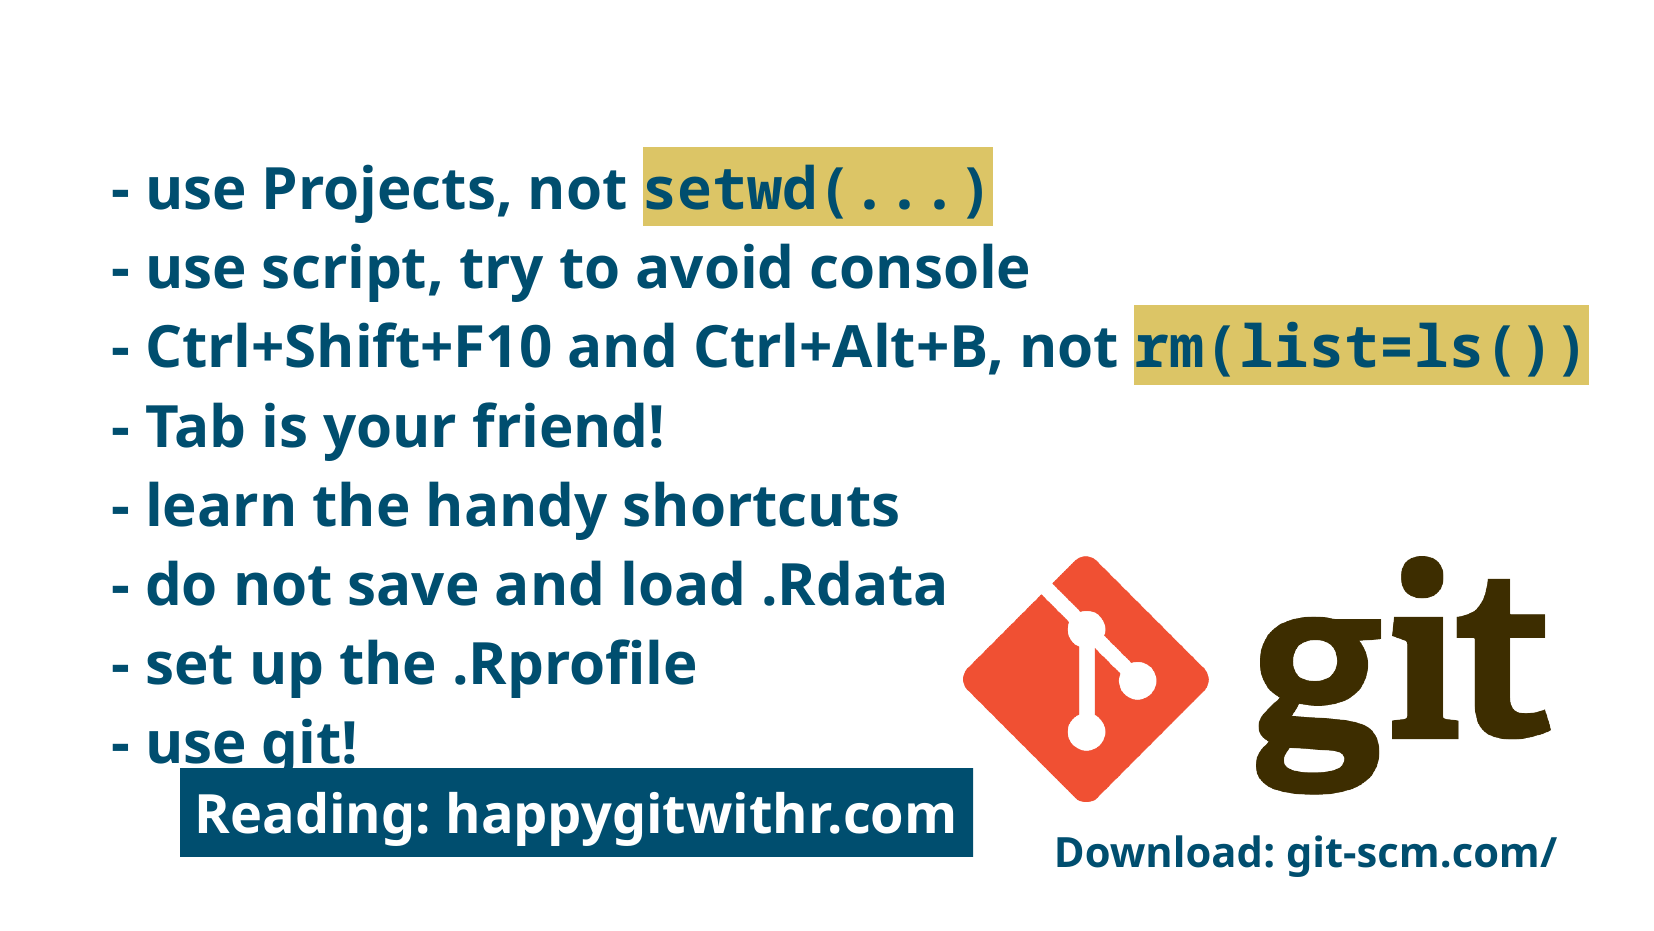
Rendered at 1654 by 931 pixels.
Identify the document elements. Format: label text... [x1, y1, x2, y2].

text_box Download: git-scm.com/ [1039, 815, 1562, 886]
text_box Reading: happygitwithr.com [180, 768, 886, 847]
text_box - use Projects, not setwd(...) - use script, try to avoid console - Ctrl+Shift+F10 and Ctrl+Alt+B, not rm(list=ls()) - Tab is your friend! - learn the handy shortcuts - do not save and load .Rdata - set up the .Rprofile - use git! [96, 139, 1558, 725]
picture [963, 556, 1551, 802]
